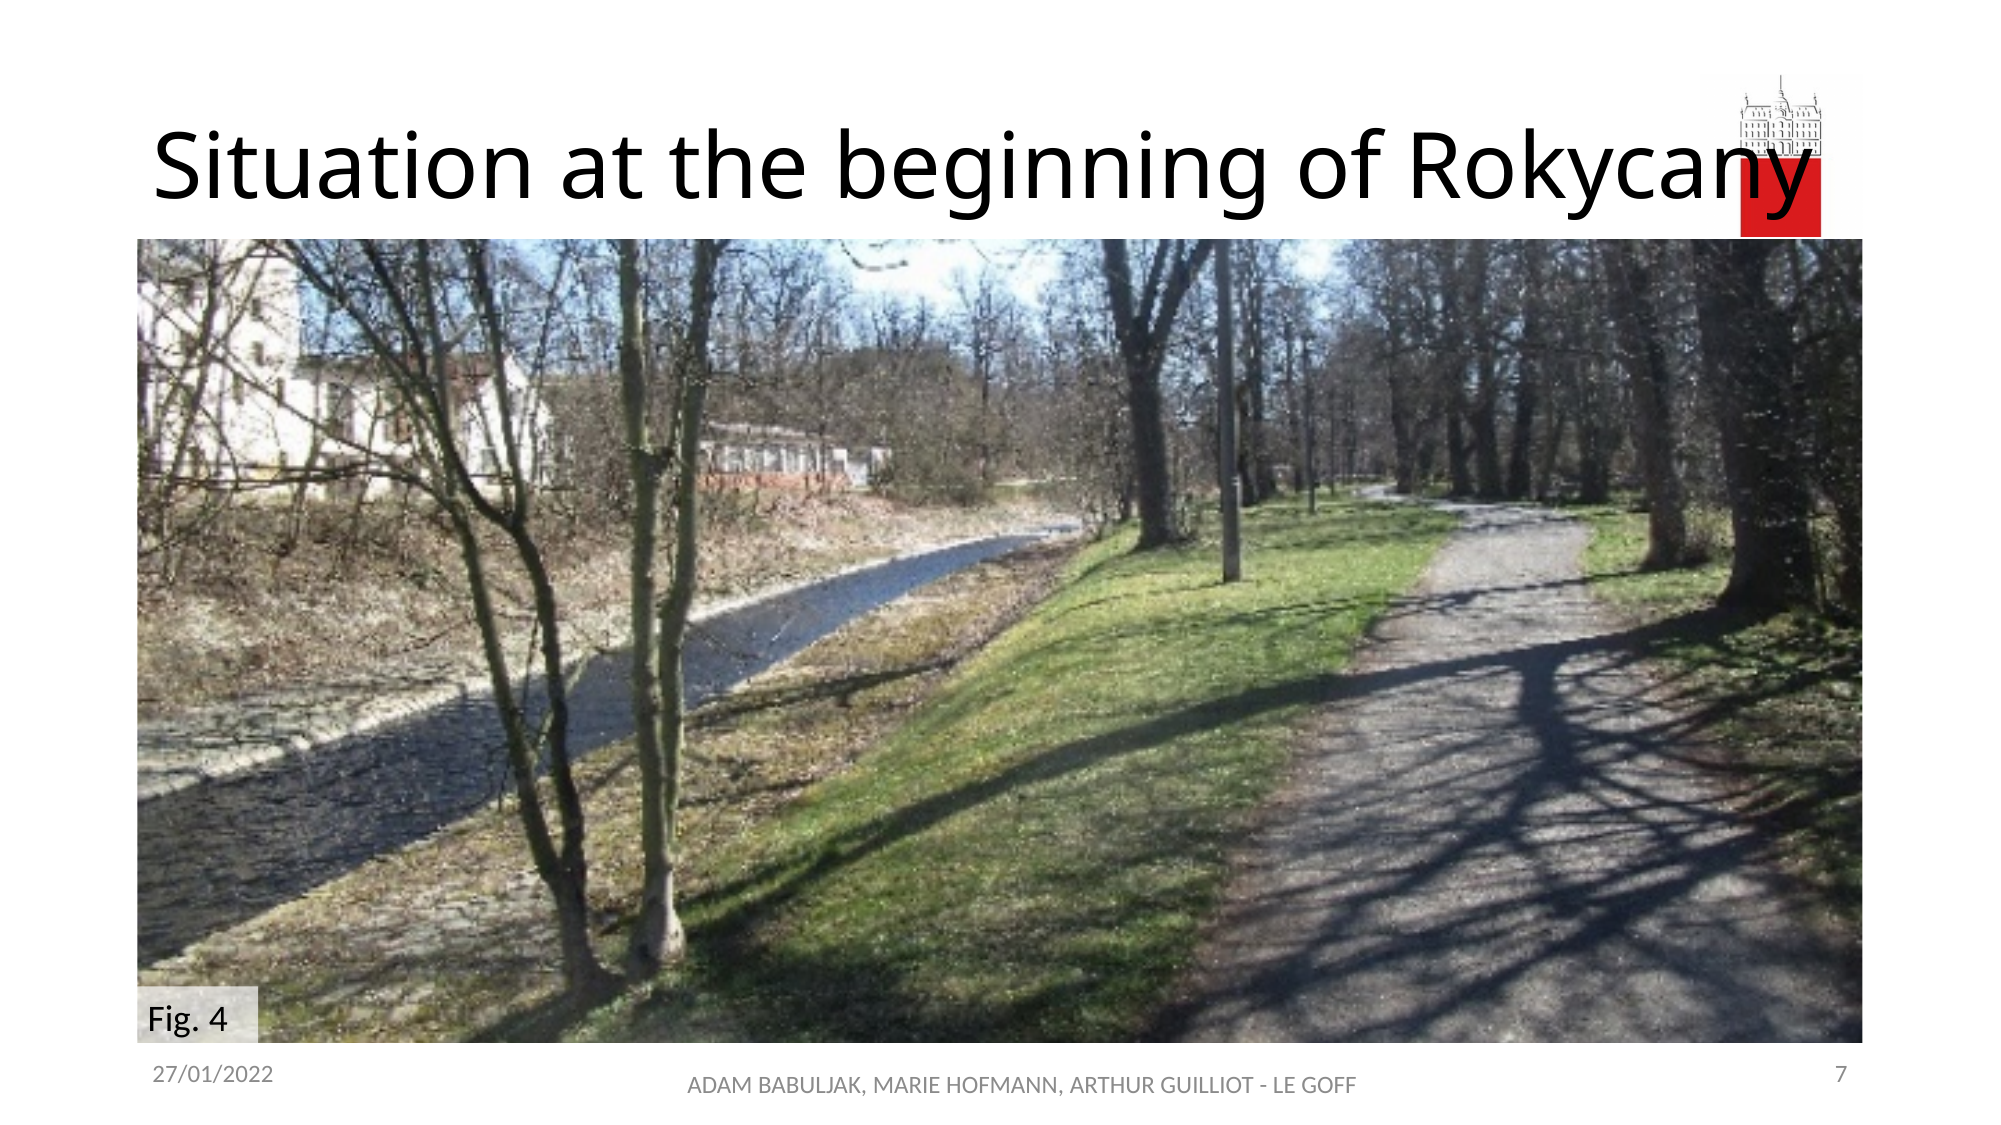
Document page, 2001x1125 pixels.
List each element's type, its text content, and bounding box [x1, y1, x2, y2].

footer ADAM BABULJAK, MARIE HOFMANN, ARTHUR GUILLIOT - LE GOFF [662, 1043, 1383, 1125]
title Situation at the beginning of Rokycany [137, 59, 1863, 239]
picture [137, 239, 1863, 1043]
text_box Fig. 4 [132, 986, 259, 1047]
slide_number 2 [1412, 1043, 1863, 1103]
slide_number 27/01/2022 [137, 1043, 588, 1103]
